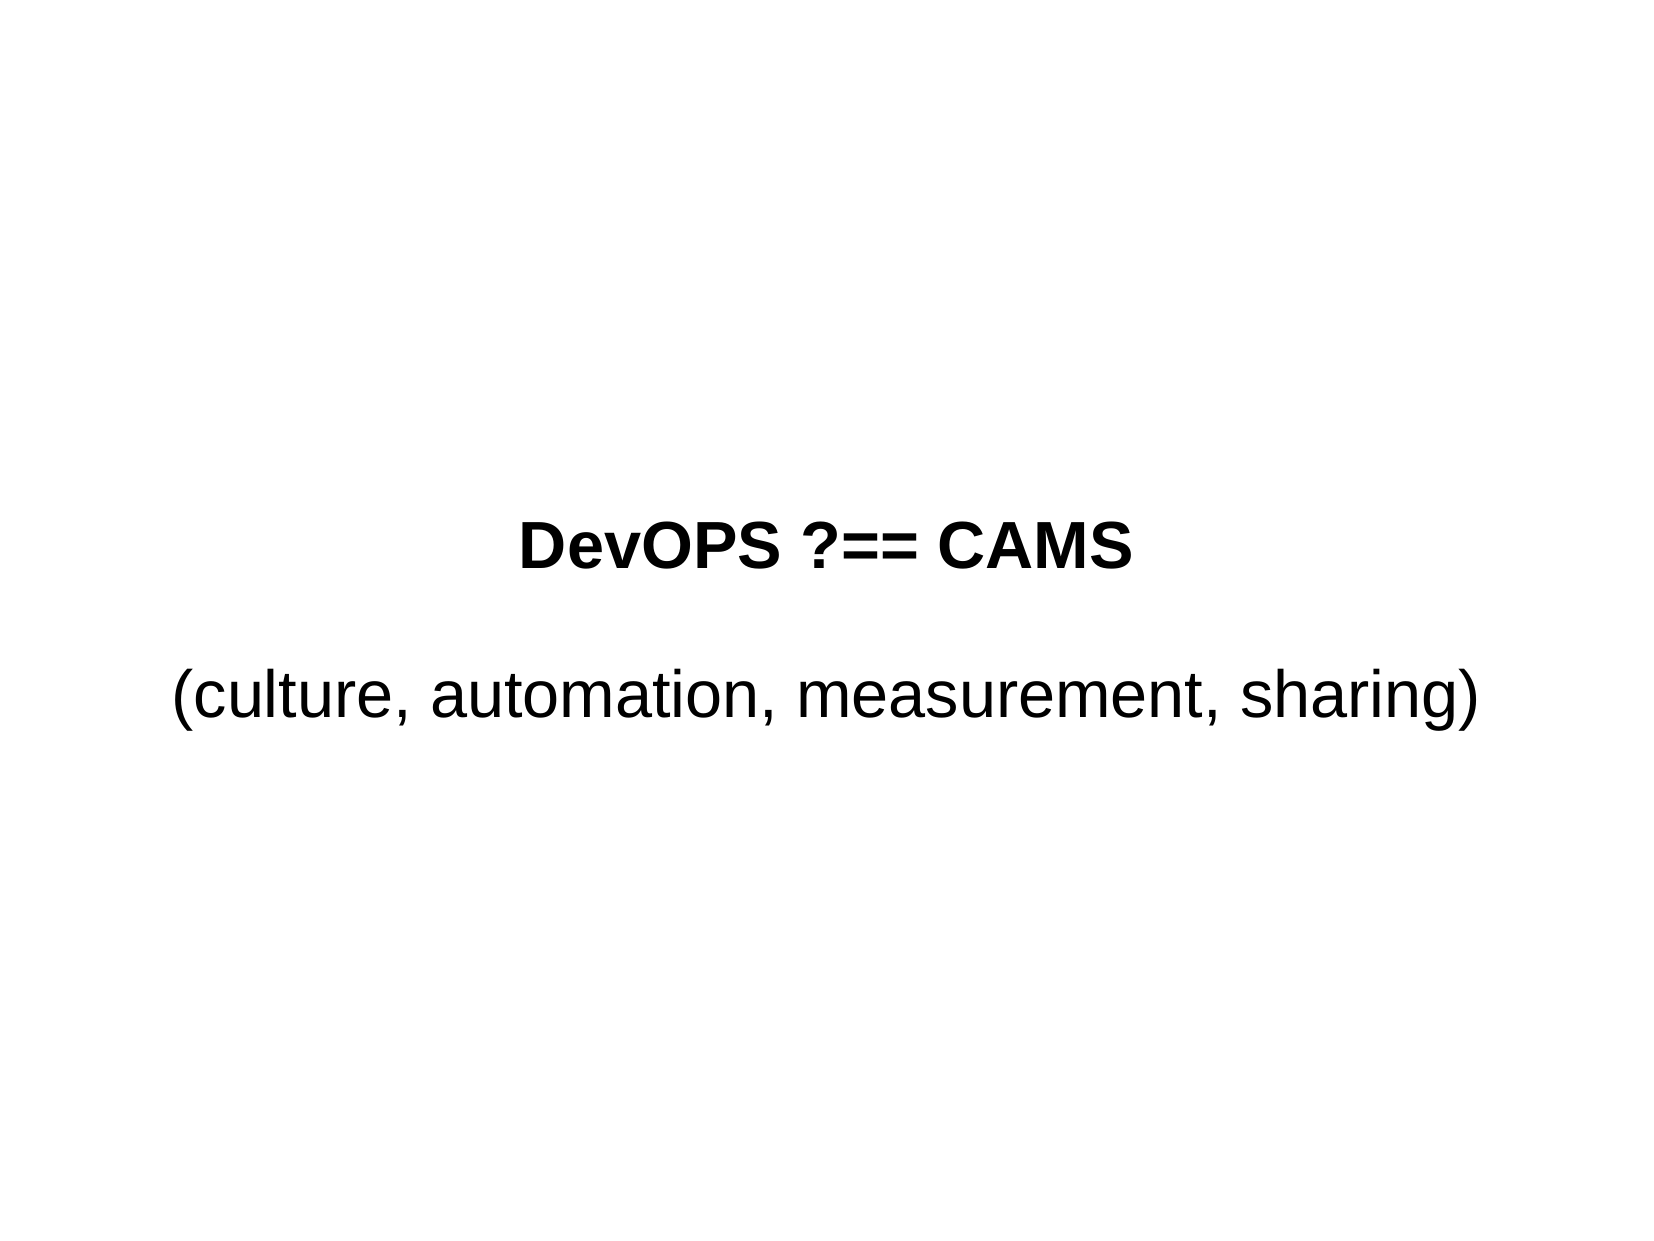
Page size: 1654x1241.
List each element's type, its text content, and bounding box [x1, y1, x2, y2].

subtitle DevOPS ?== CAMS (culture, automation, measurement, sharing) [82, 140, 1571, 1101]
